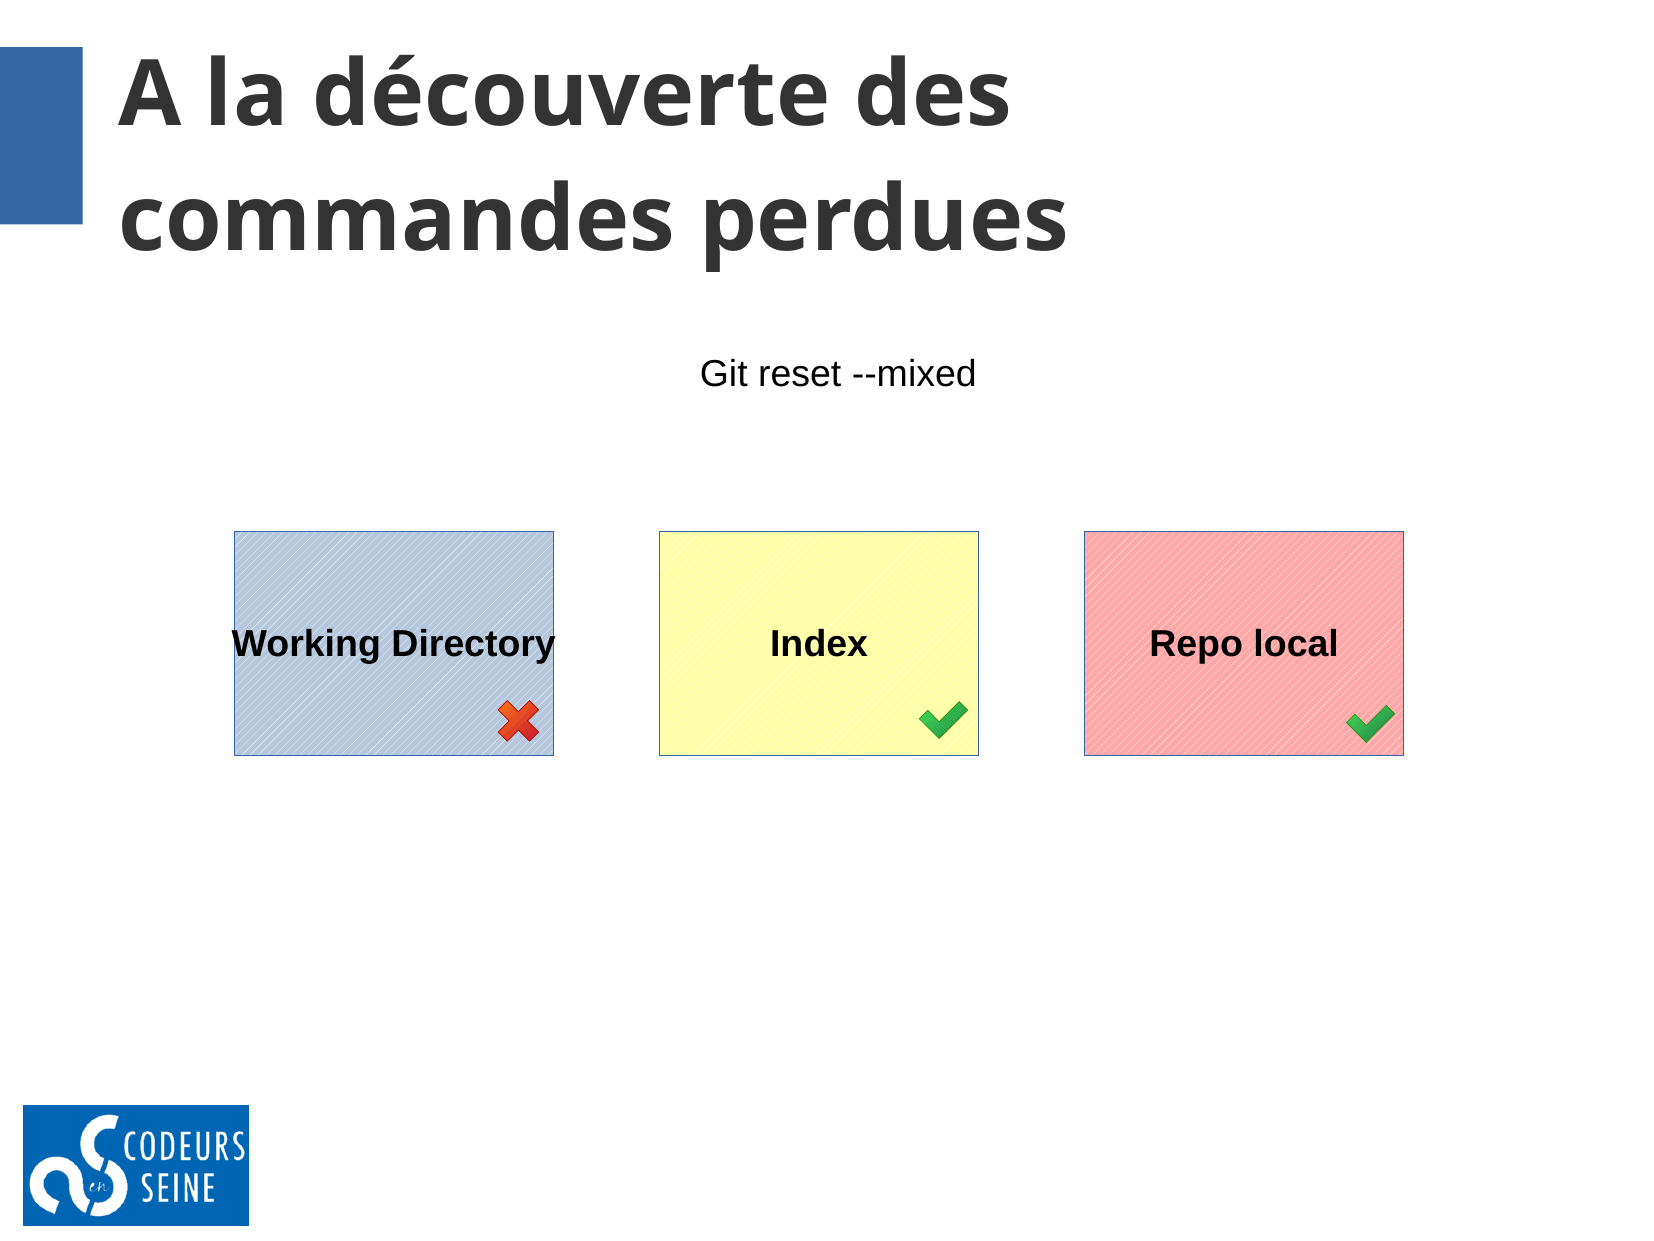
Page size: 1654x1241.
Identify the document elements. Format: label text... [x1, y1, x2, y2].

text_box Repo local [1084, 531, 1404, 756]
text_box Git reset --mixed [685, 344, 992, 402]
title A la découverte des commandes perdues [118, 45, 1571, 260]
picture [483, 685, 554, 756]
text_box Index [659, 531, 979, 756]
text_box Working Directory [234, 531, 554, 756]
picture [1336, 688, 1404, 756]
picture [23, 1105, 249, 1226]
picture [909, 685, 977, 753]
